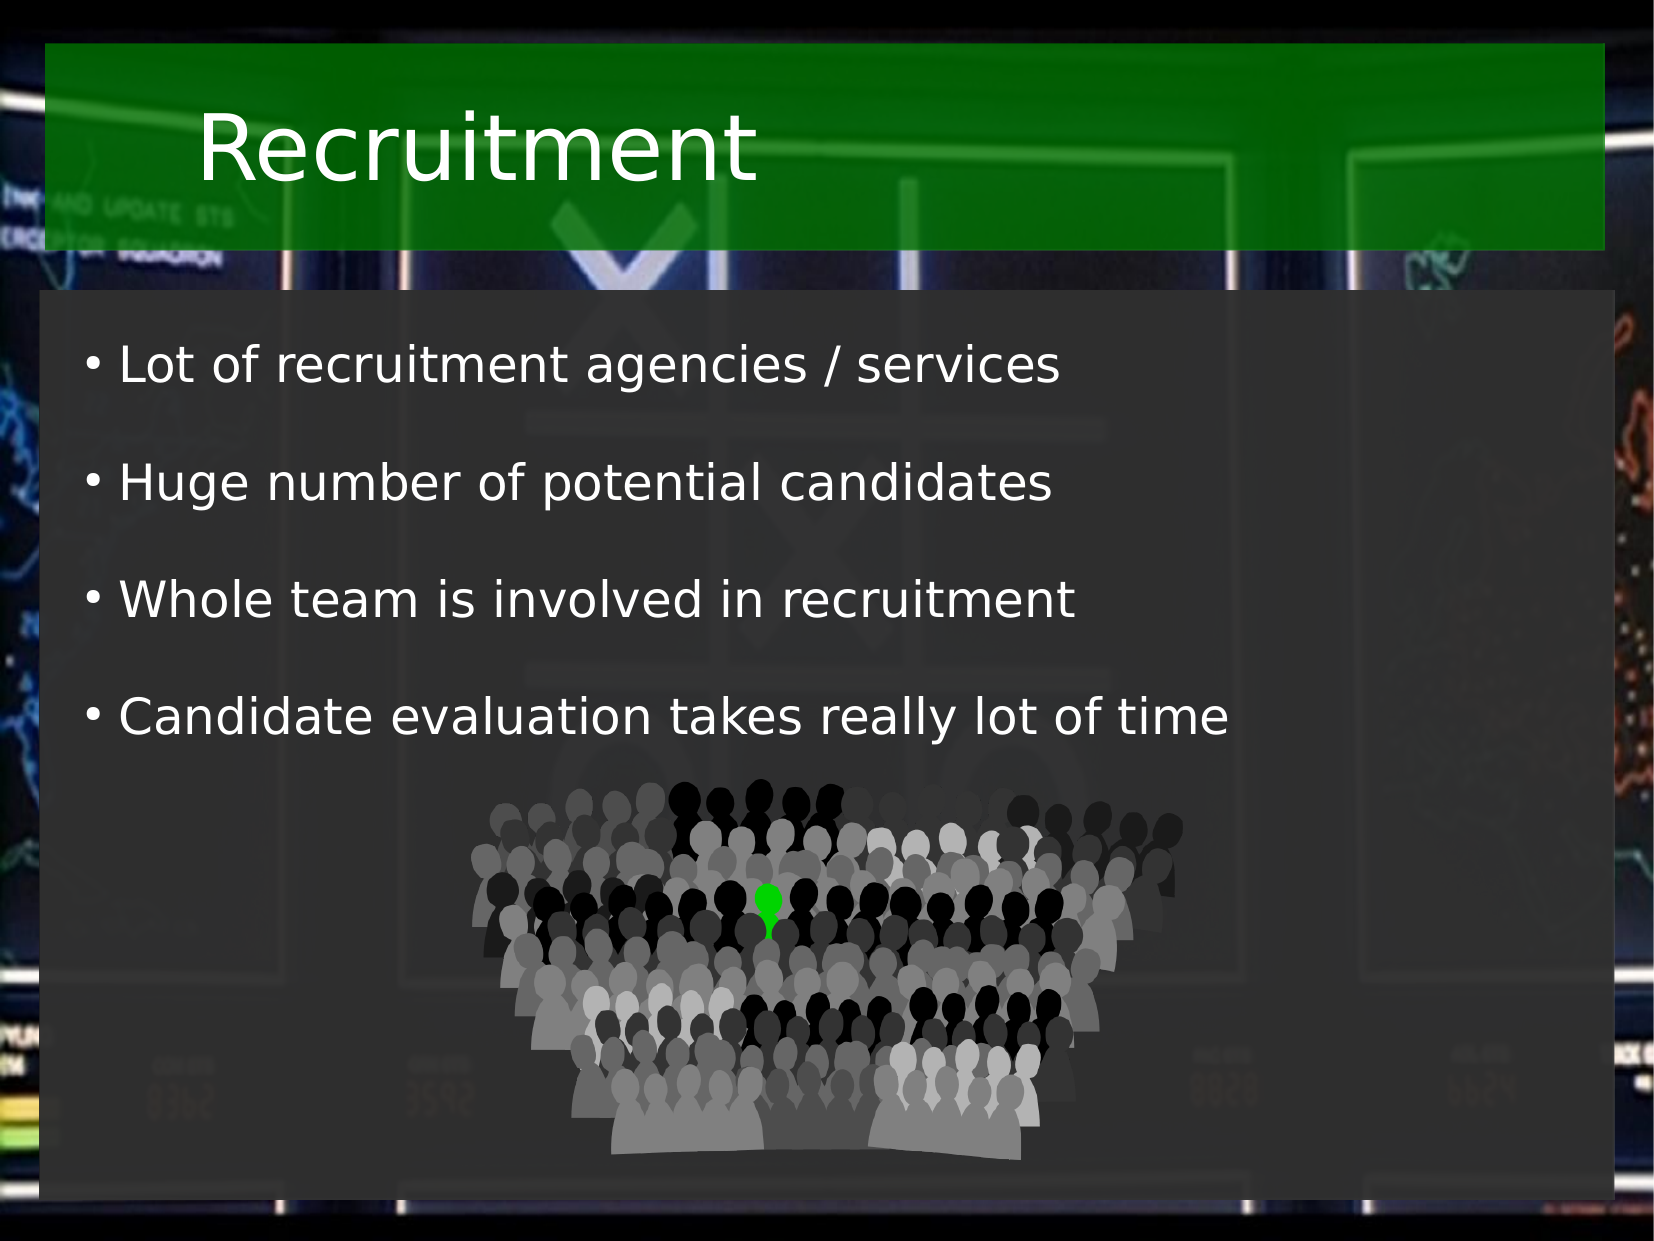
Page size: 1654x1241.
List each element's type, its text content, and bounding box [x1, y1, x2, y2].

title Recruitment [45, 43, 1605, 251]
subtitle Lot of recruitment agencies / services Huge number of potential candidates Whole team is involved in recruitment Candidate evaluation takes really lot of time [39, 290, 1615, 1200]
picture [0, 0, 1654, 1241]
